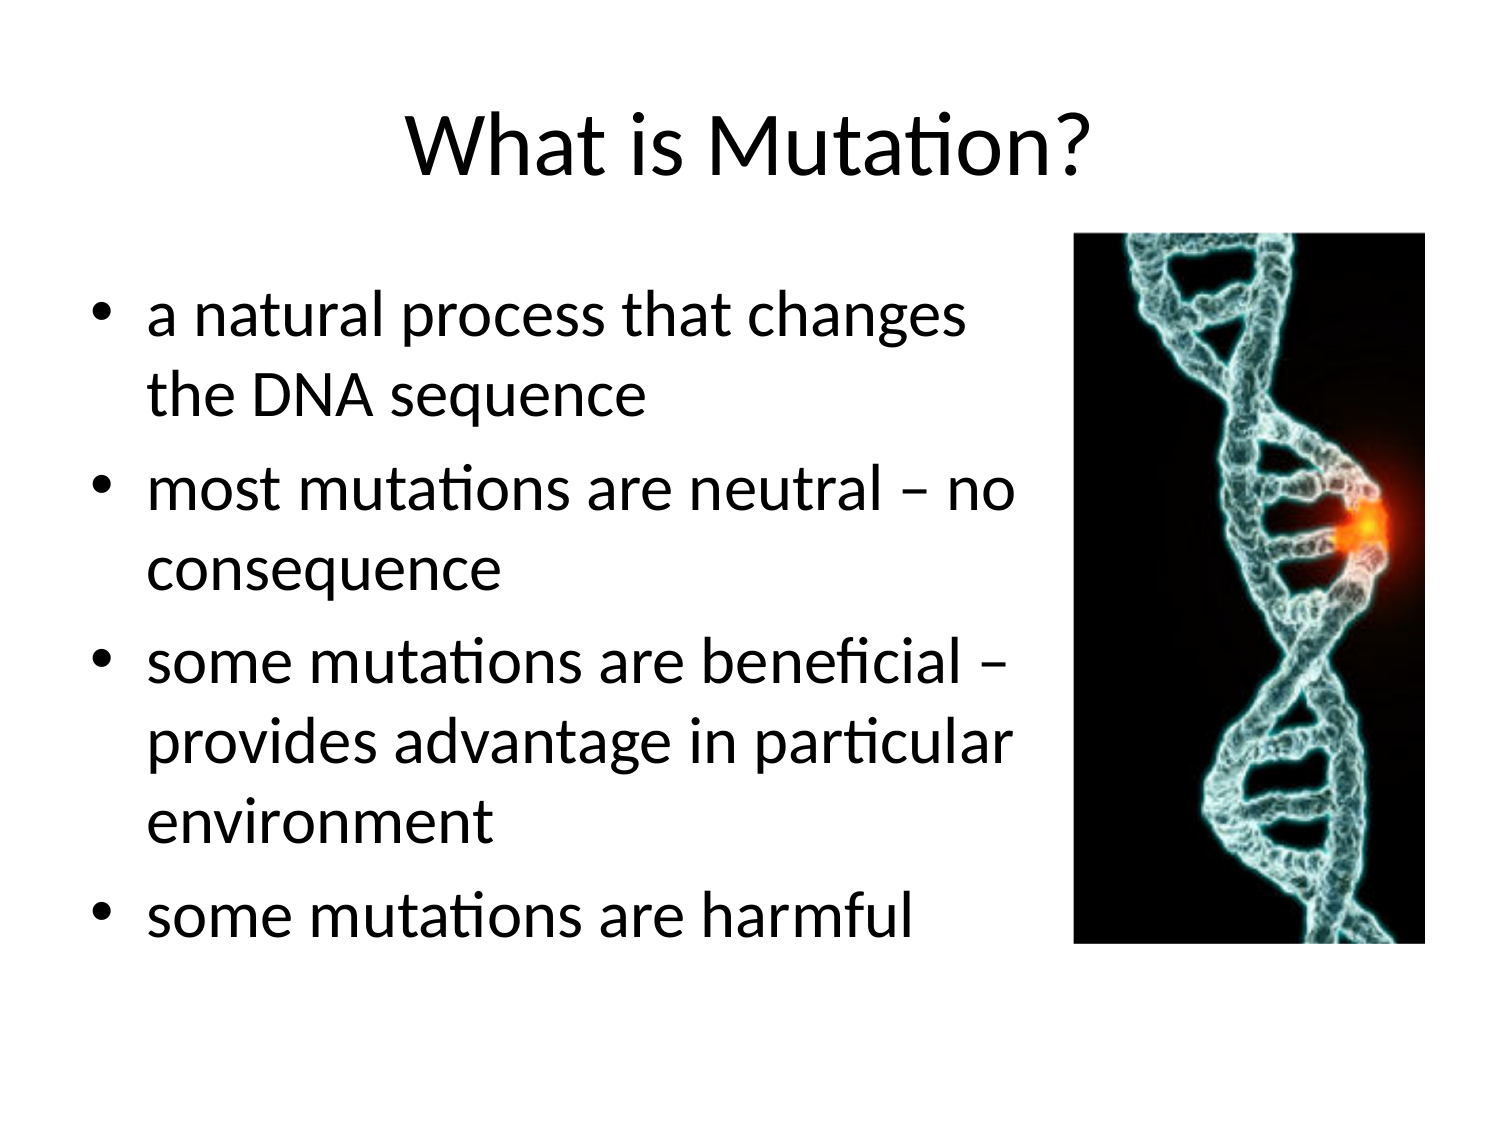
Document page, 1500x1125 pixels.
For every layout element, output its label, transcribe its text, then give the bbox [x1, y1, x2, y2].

picture [1073, 232, 1426, 944]
title What is Mutation? [75, 45, 1425, 233]
list a natural process that changes the DNA sequence most mutations are neutral – no consequence some mutations are beneficial – provides advantage in particular environment some mutations are harmful [75, 262, 1045, 1005]
